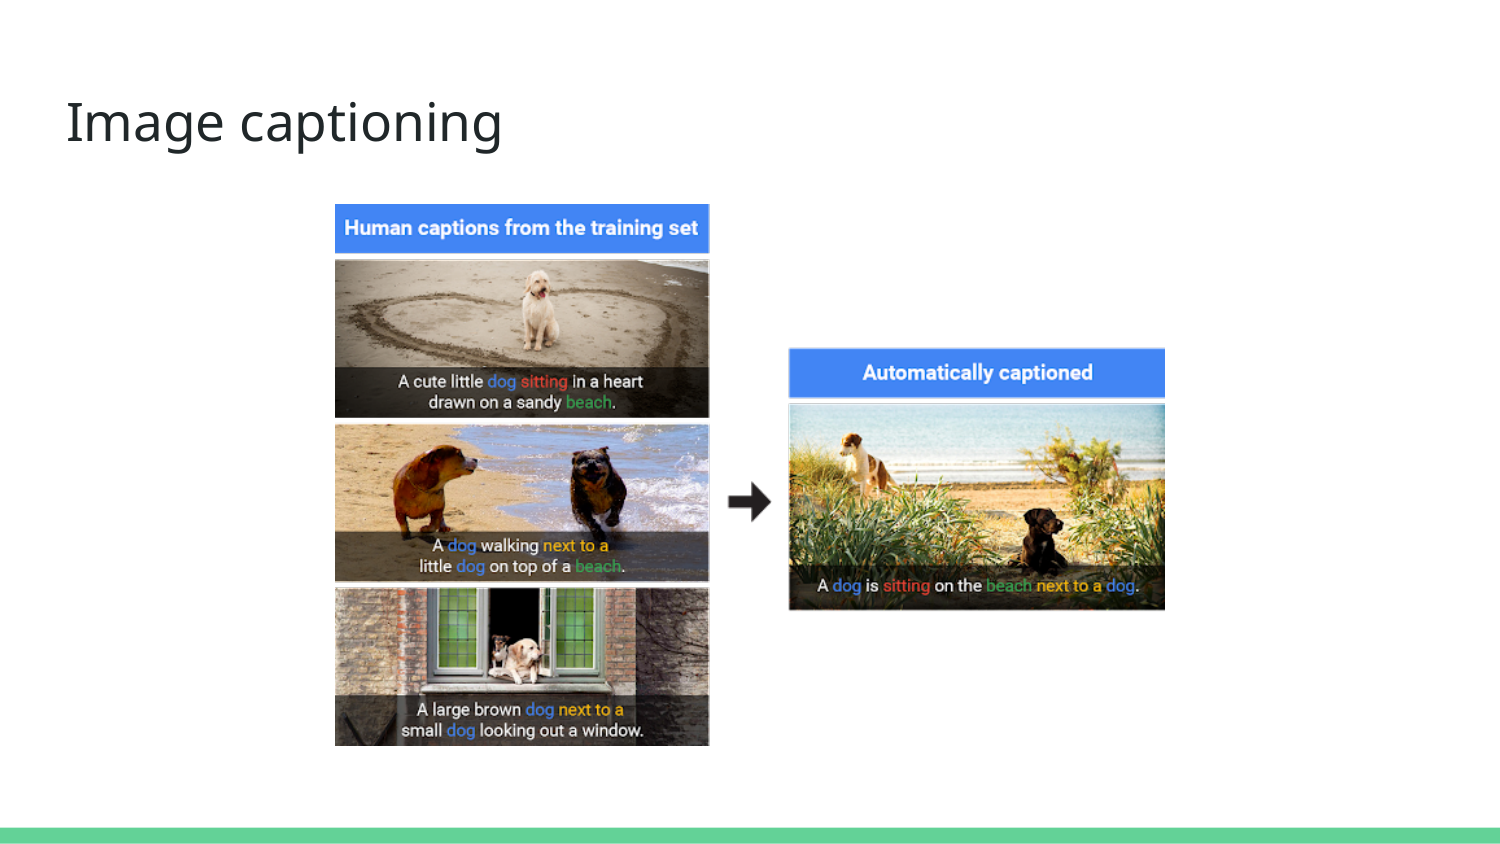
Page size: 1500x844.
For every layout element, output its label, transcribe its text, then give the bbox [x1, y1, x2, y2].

picture [335, 204, 1165, 746]
title Image captioning [51, 72, 1449, 167]
